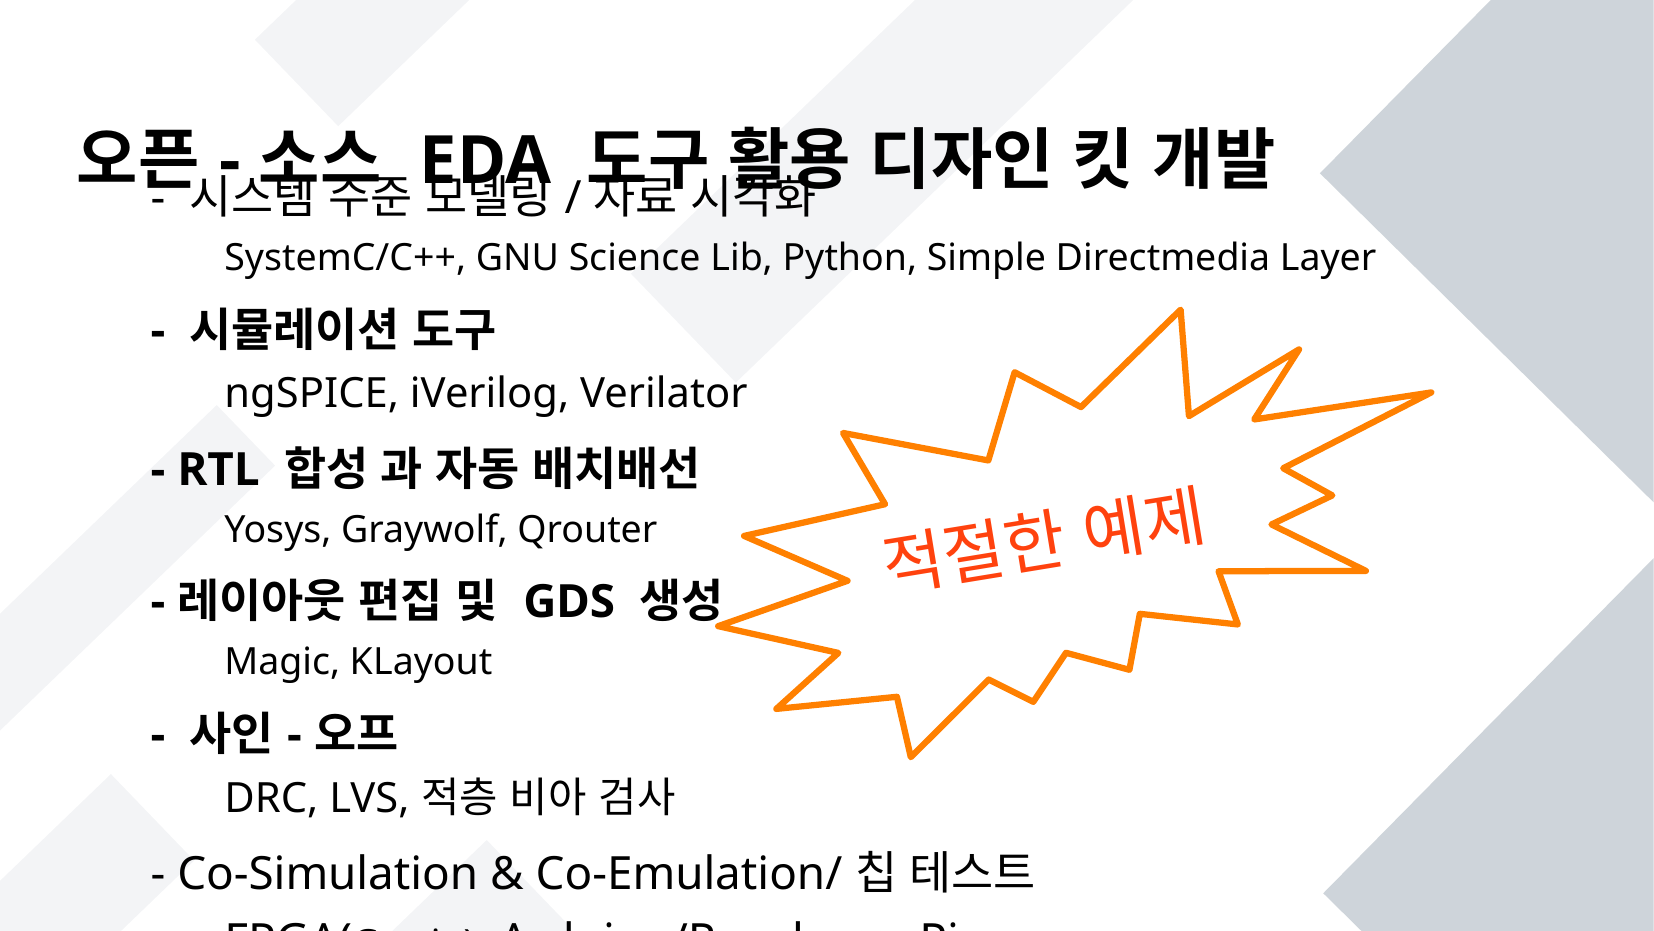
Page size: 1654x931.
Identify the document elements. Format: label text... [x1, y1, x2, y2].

title 오픈-소스 EDA 도구 활용 디자인 킷 개발 [76, 76, 1565, 233]
subtitle - 시스템 수준 모델링/자료 시각화 SystemC/C++, GNU Science Lib, Python, Simple Directmedia Layer - 시뮬레이션 도구 ngSPICE, iVerilog, Verilator - RTL 합성 과 자동 배치배선 Yosys, Graywolf, Qrouter -레이아웃 편집 및 GDS 생성 Magic, KLayout - 사인-오프 DRC, LVS,적층 비아 검사 - Co-Simulation & Co-Emulation/칩 테스트 FPGA(Gowin), Arduino/Raspberry Pi [76, 240, 1565, 890]
text_box 적절한 예제 [718, 309, 1432, 758]
